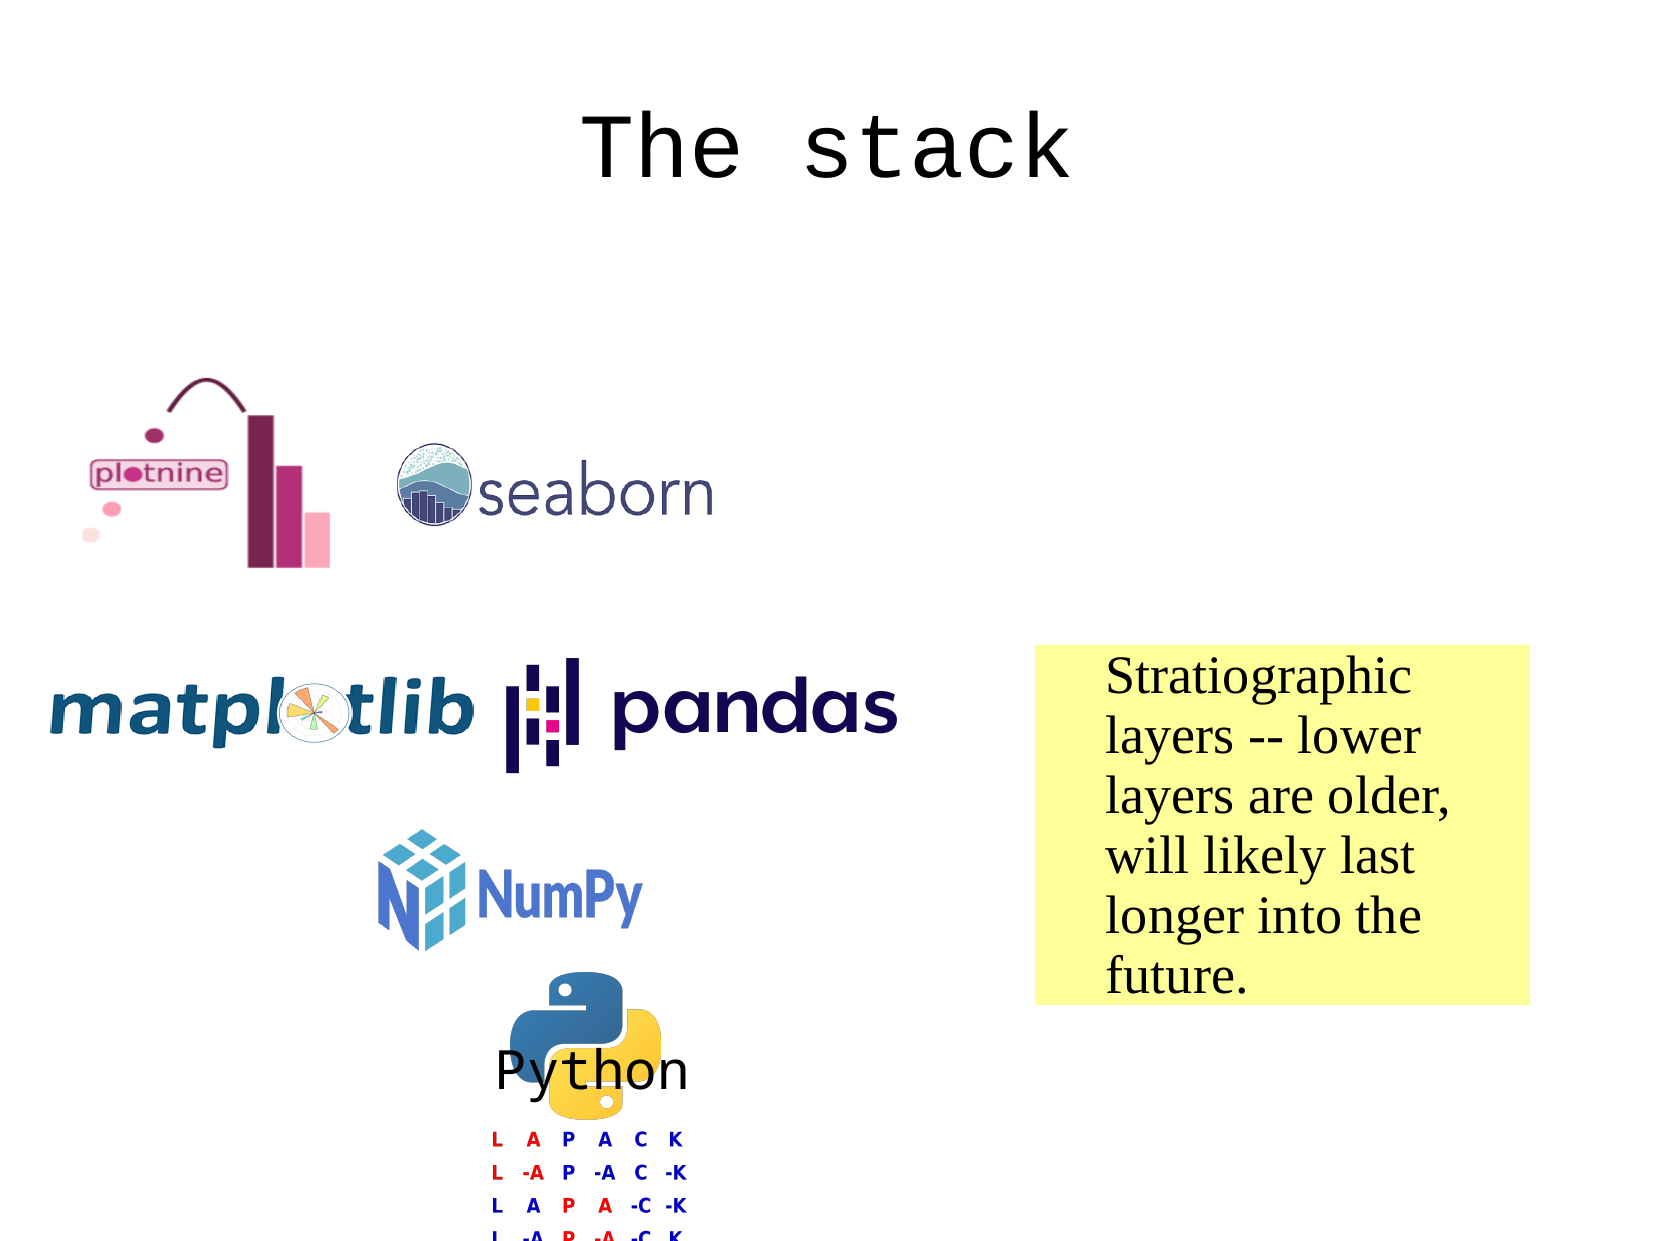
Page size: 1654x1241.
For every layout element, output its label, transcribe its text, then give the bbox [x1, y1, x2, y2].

picture [360, 629, 916, 1024]
title The stack [82, 49, 1571, 257]
picture [390, 436, 721, 541]
picture [82, 375, 331, 571]
list Stratiographic layers -- lower layers are older, will likely last longer into the future. [1035, 644, 1531, 1006]
picture [480, 1101, 693, 1241]
picture [45, 644, 480, 781]
text_box Python [480, 1024, 910, 1101]
